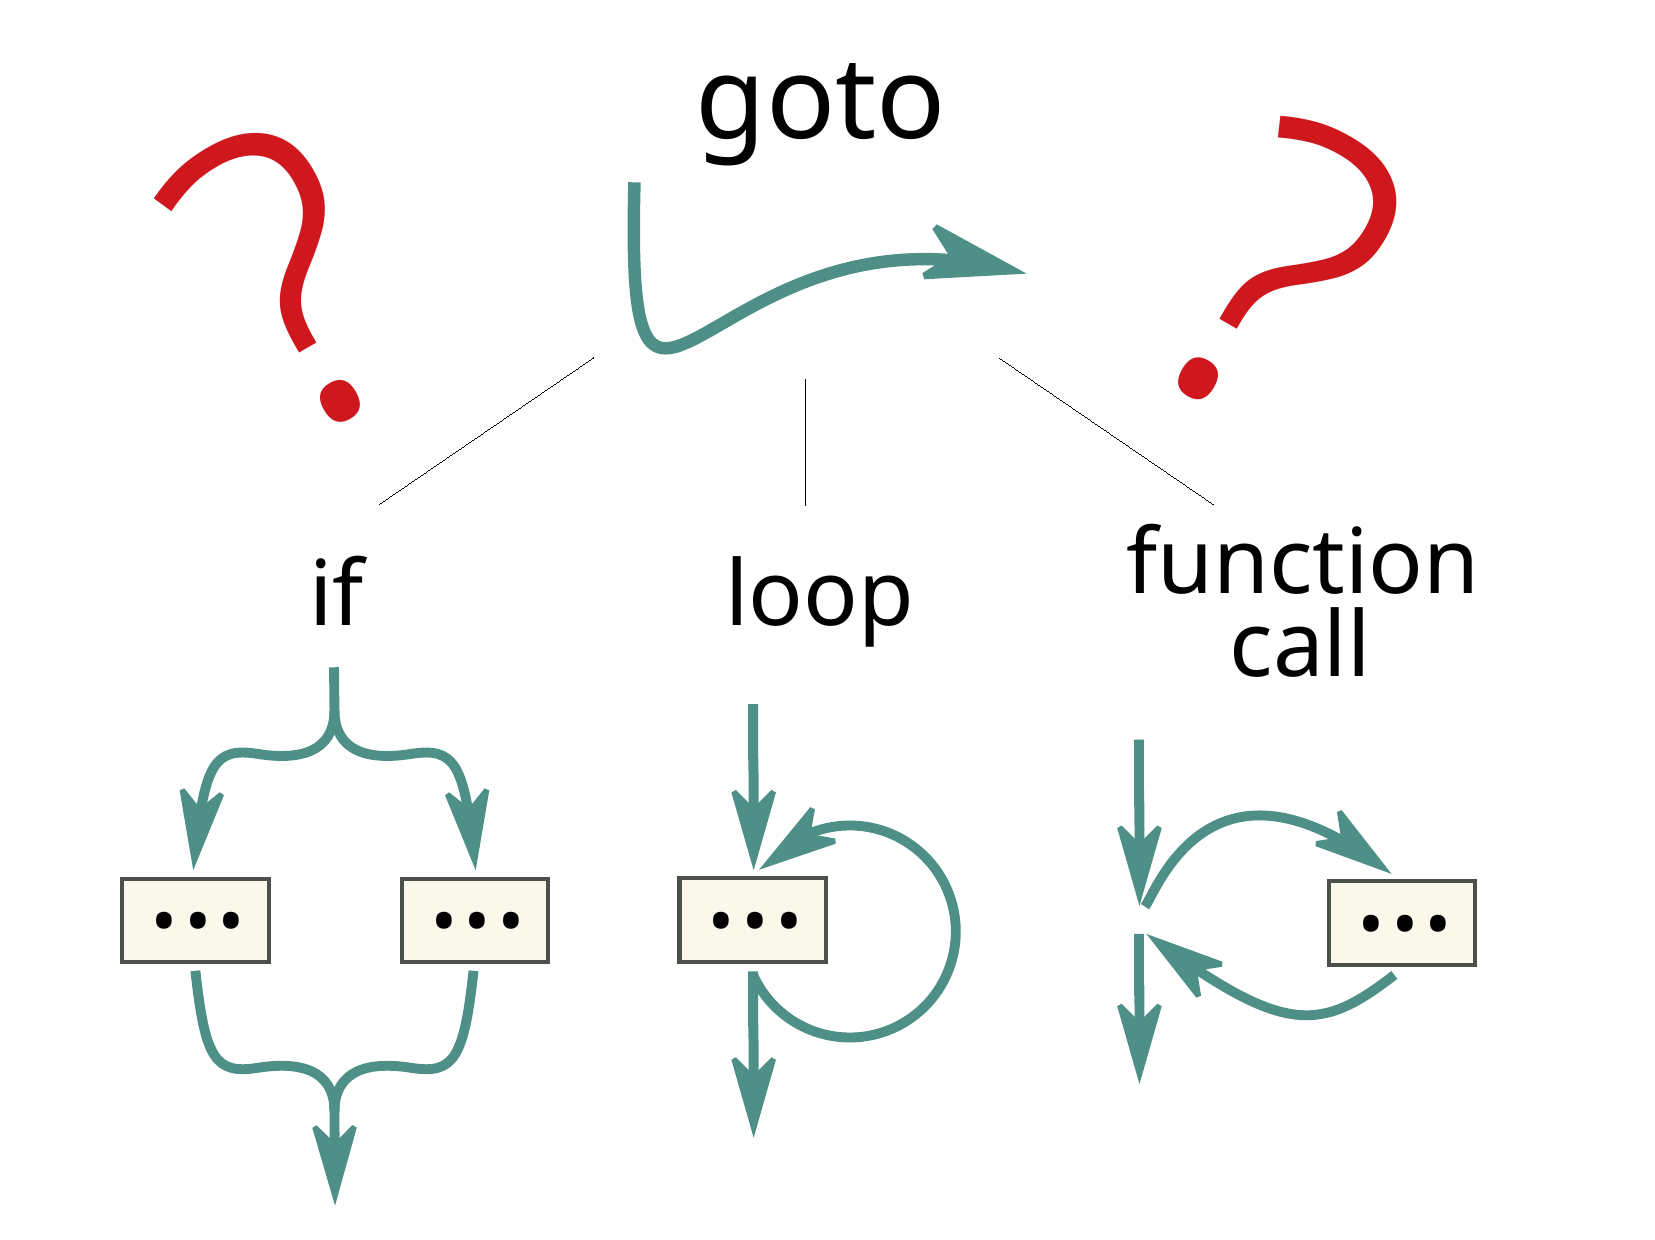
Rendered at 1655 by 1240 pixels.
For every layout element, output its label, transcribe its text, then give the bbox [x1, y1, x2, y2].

text_box ? [48, 0, 496, 519]
picture [627, 63, 1027, 355]
text_box ? [1081, 0, 1529, 519]
picture [119, 524, 1483, 1207]
